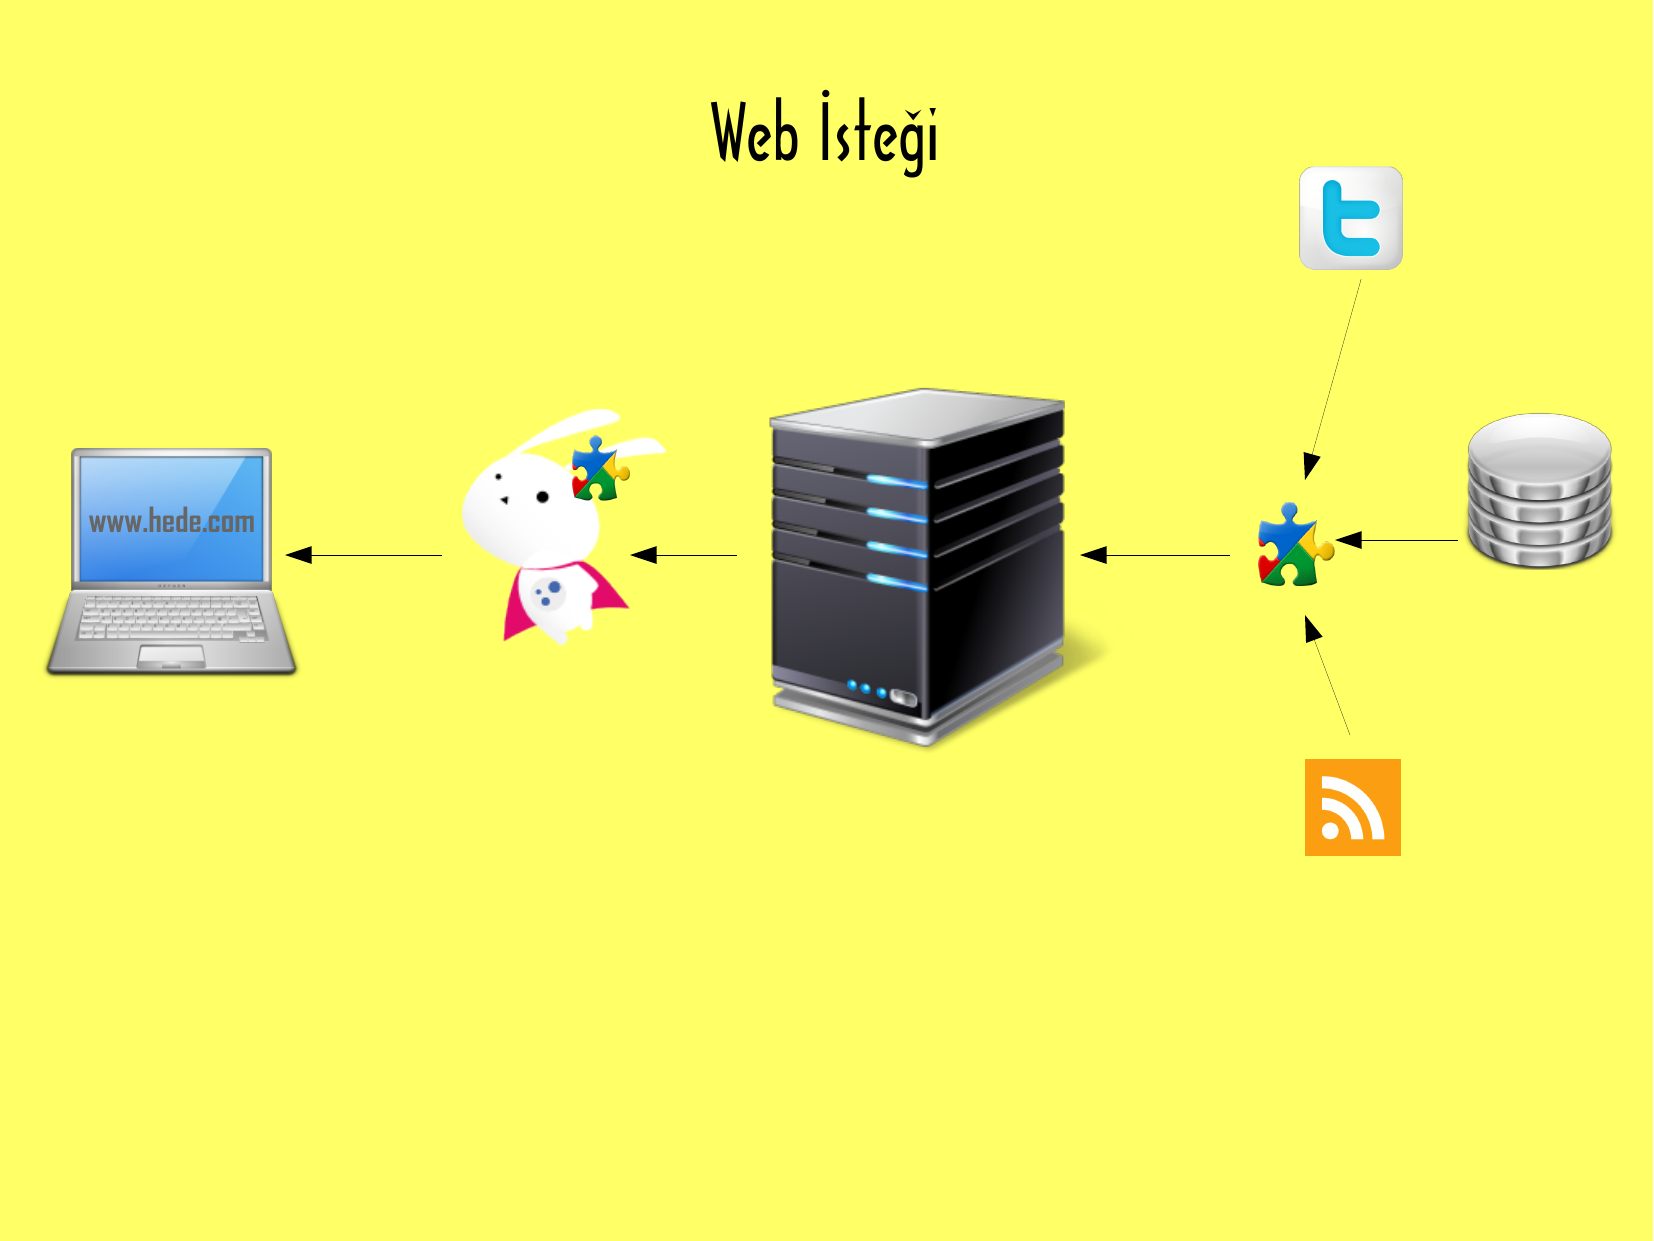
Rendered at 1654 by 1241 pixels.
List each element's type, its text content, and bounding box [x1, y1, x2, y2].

picture [38, 423, 305, 691]
picture [1458, 408, 1621, 571]
picture [1305, 759, 1401, 856]
picture [1290, 157, 1412, 279]
text_box www.hede.com [73, 491, 357, 568]
picture [736, 359, 1133, 756]
picture [462, 409, 666, 646]
text_box Web İsteği [695, 90, 958, 186]
picture [1254, 497, 1338, 591]
